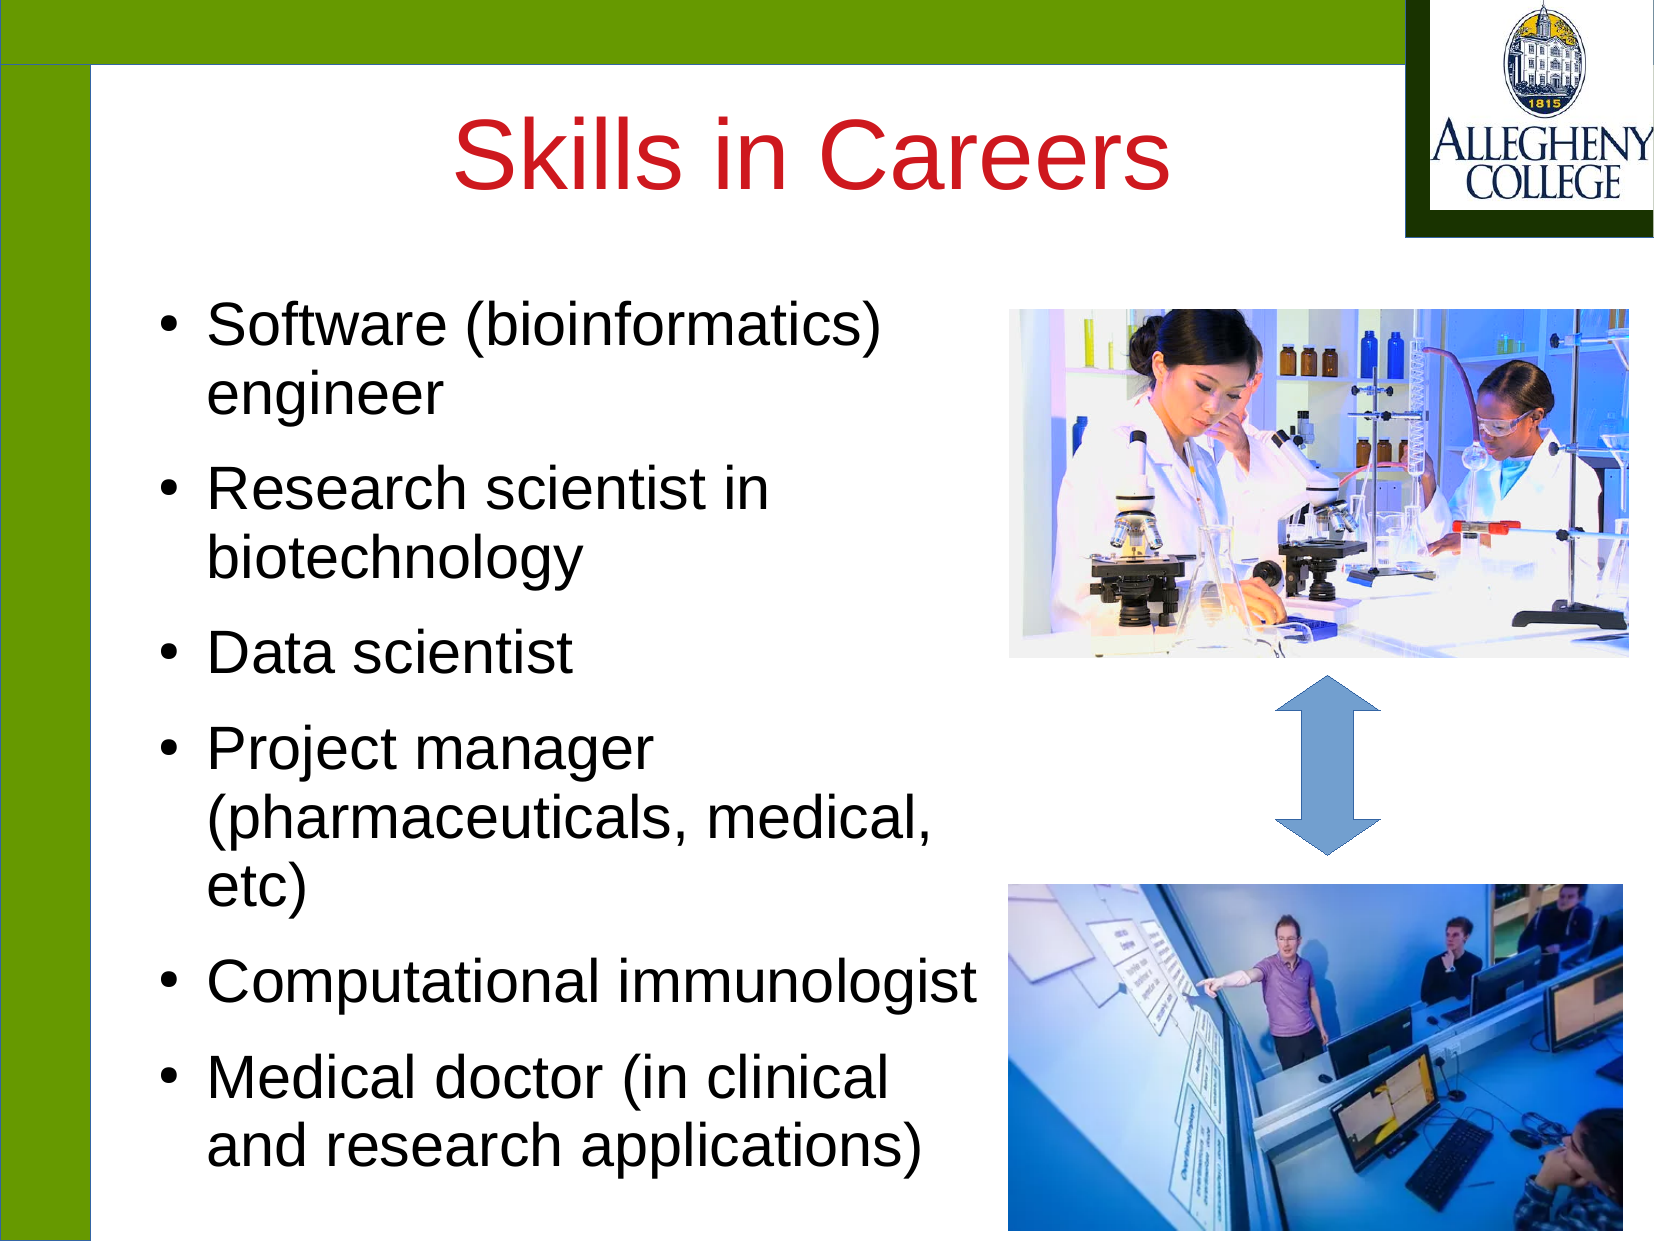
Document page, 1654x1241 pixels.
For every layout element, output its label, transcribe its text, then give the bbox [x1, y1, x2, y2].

picture [1430, 0, 1654, 210]
picture [1008, 884, 1623, 1231]
text_box [1275, 675, 1381, 856]
text_box Skills in Careers [361, 91, 1264, 267]
list Software (bioinformatics) engineer Research scientist in biotechnology Data scientist Project manager (pharmaceuticals, medical, etc) Computational immunologist Medical doctor (in clinical and research applications) [141, 290, 1006, 1186]
picture [1009, 309, 1629, 658]
text_box [0, 0, 1654, 1241]
